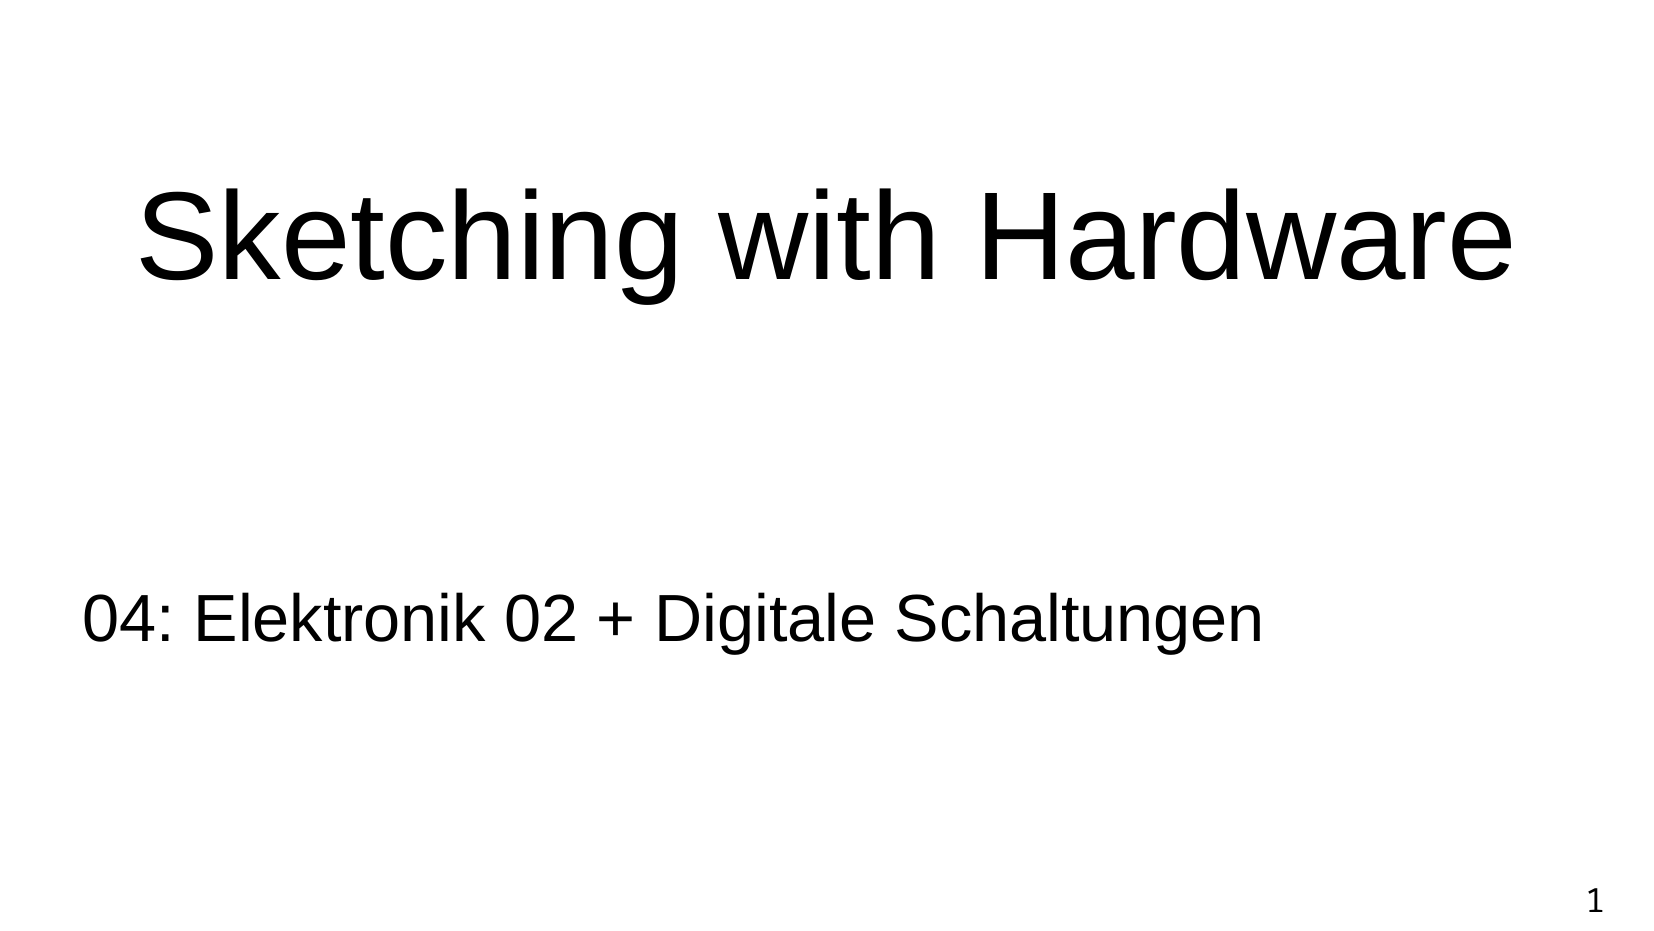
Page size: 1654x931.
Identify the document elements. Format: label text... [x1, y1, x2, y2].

subtitle 04: Elektronik 02 + Digitale Schaltungen [82, 480, 1571, 758]
title Sketching with Hardware [82, 37, 1571, 436]
